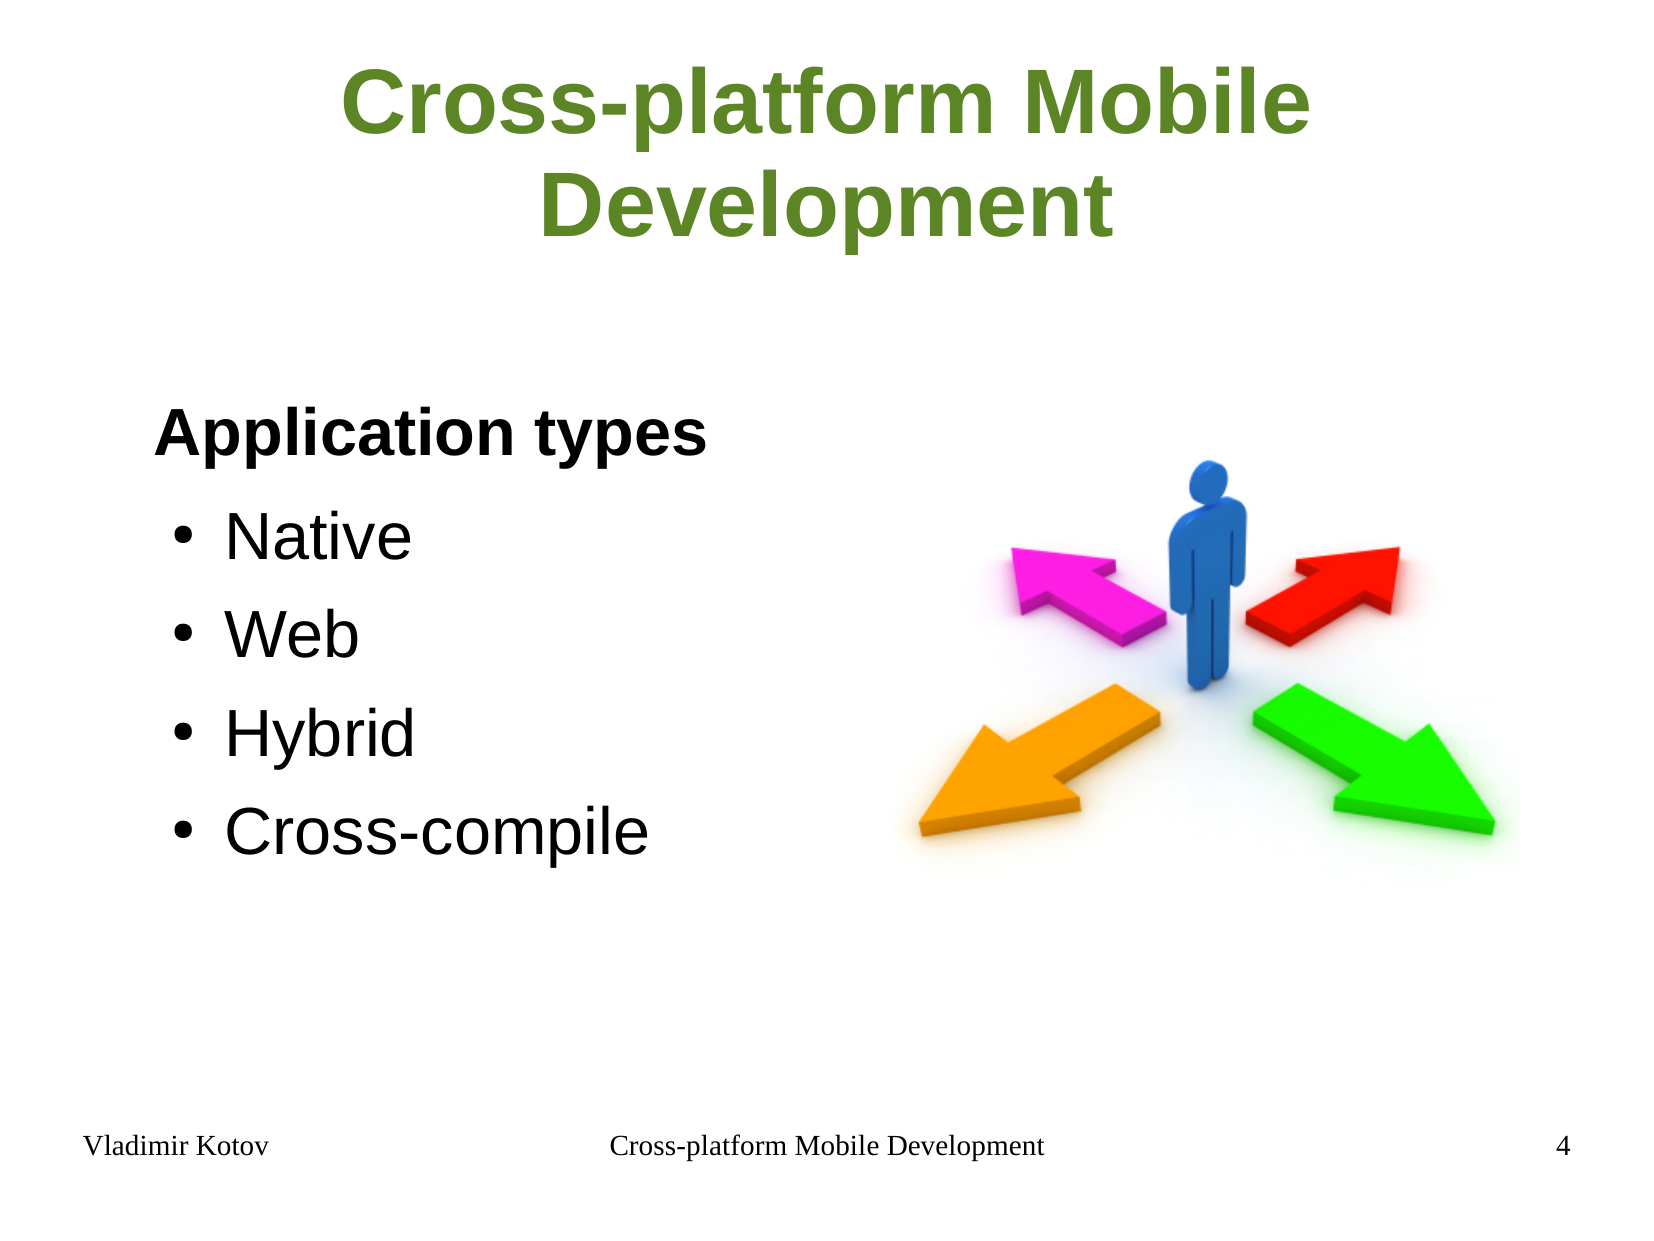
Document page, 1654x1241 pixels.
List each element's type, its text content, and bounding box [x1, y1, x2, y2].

picture [894, 437, 1520, 907]
title Cross-platform Mobile Development [82, 50, 1571, 256]
list Application types Native Web Hybrid Cross-compile [82, 290, 828, 1109]
